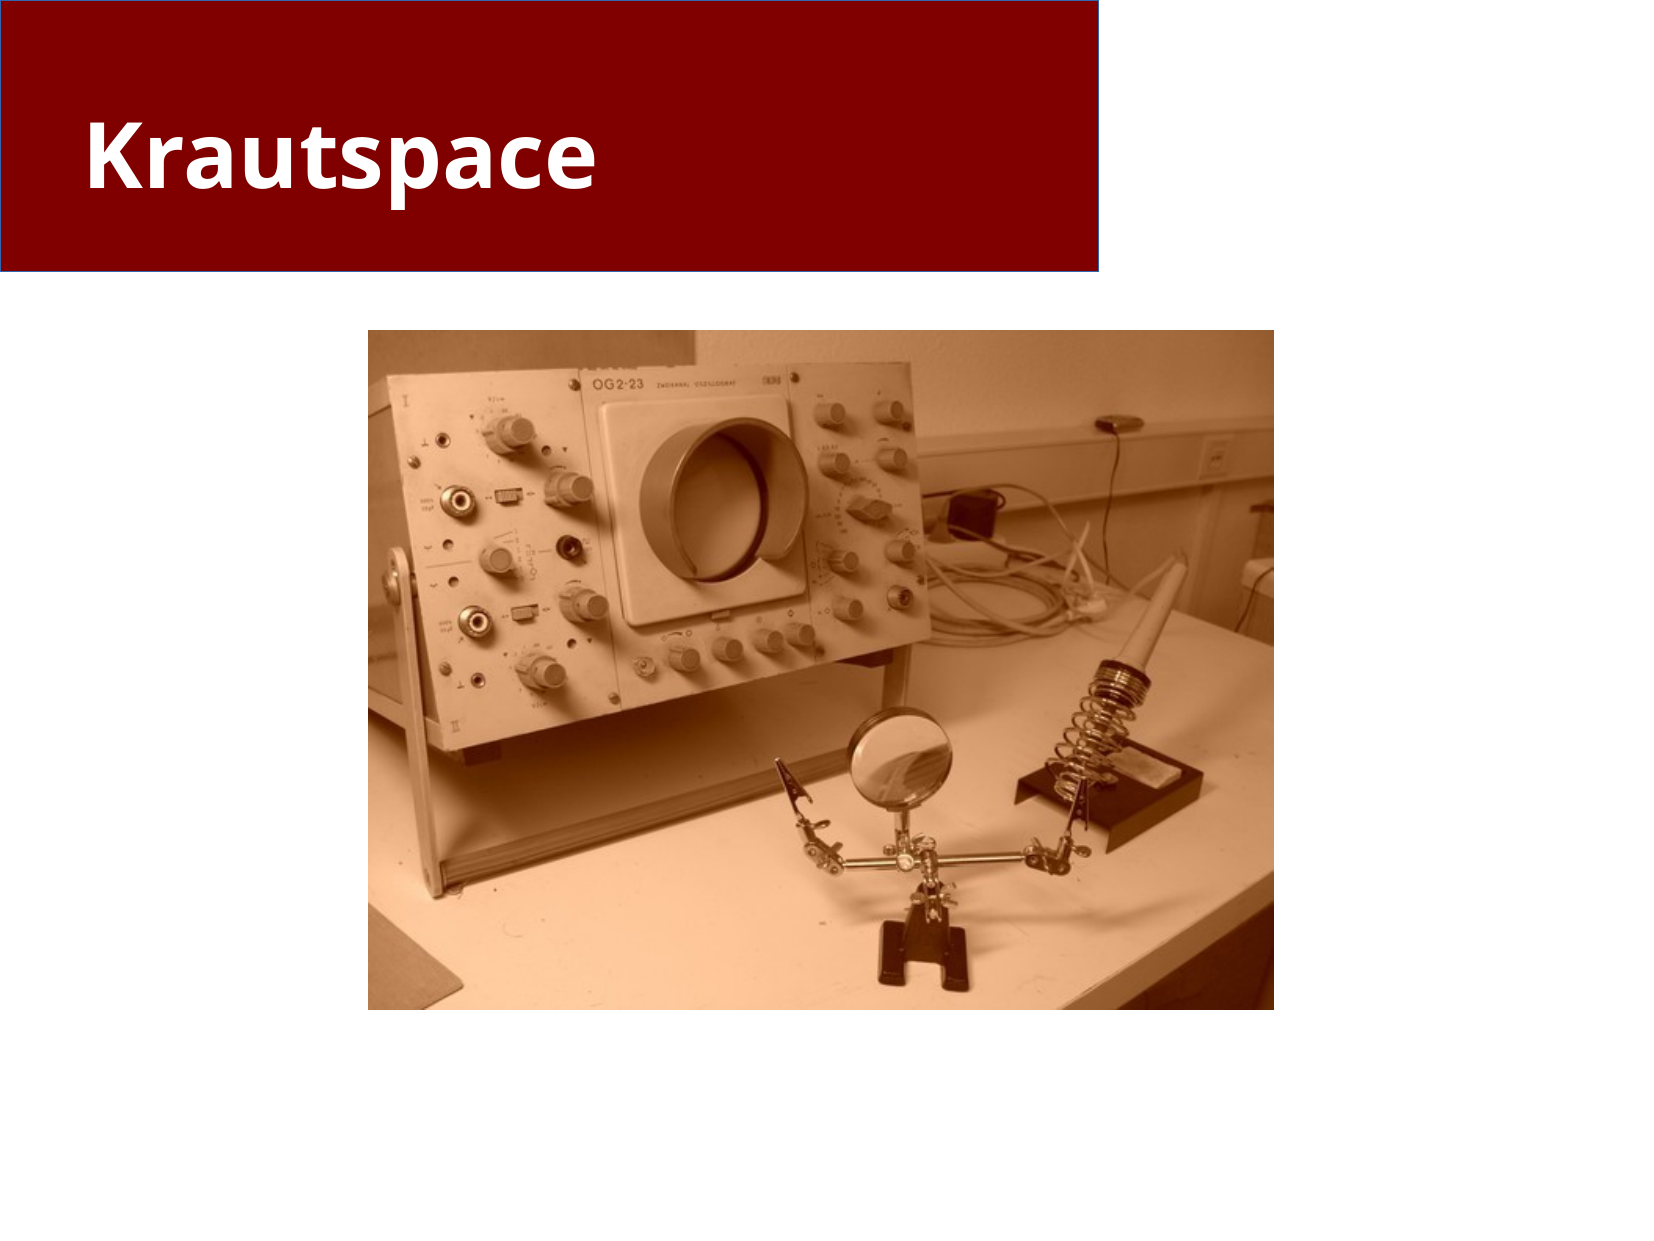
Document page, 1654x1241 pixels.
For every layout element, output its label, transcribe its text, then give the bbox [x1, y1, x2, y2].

picture [368, 330, 1274, 1010]
title Krautspace [82, 49, 1028, 257]
